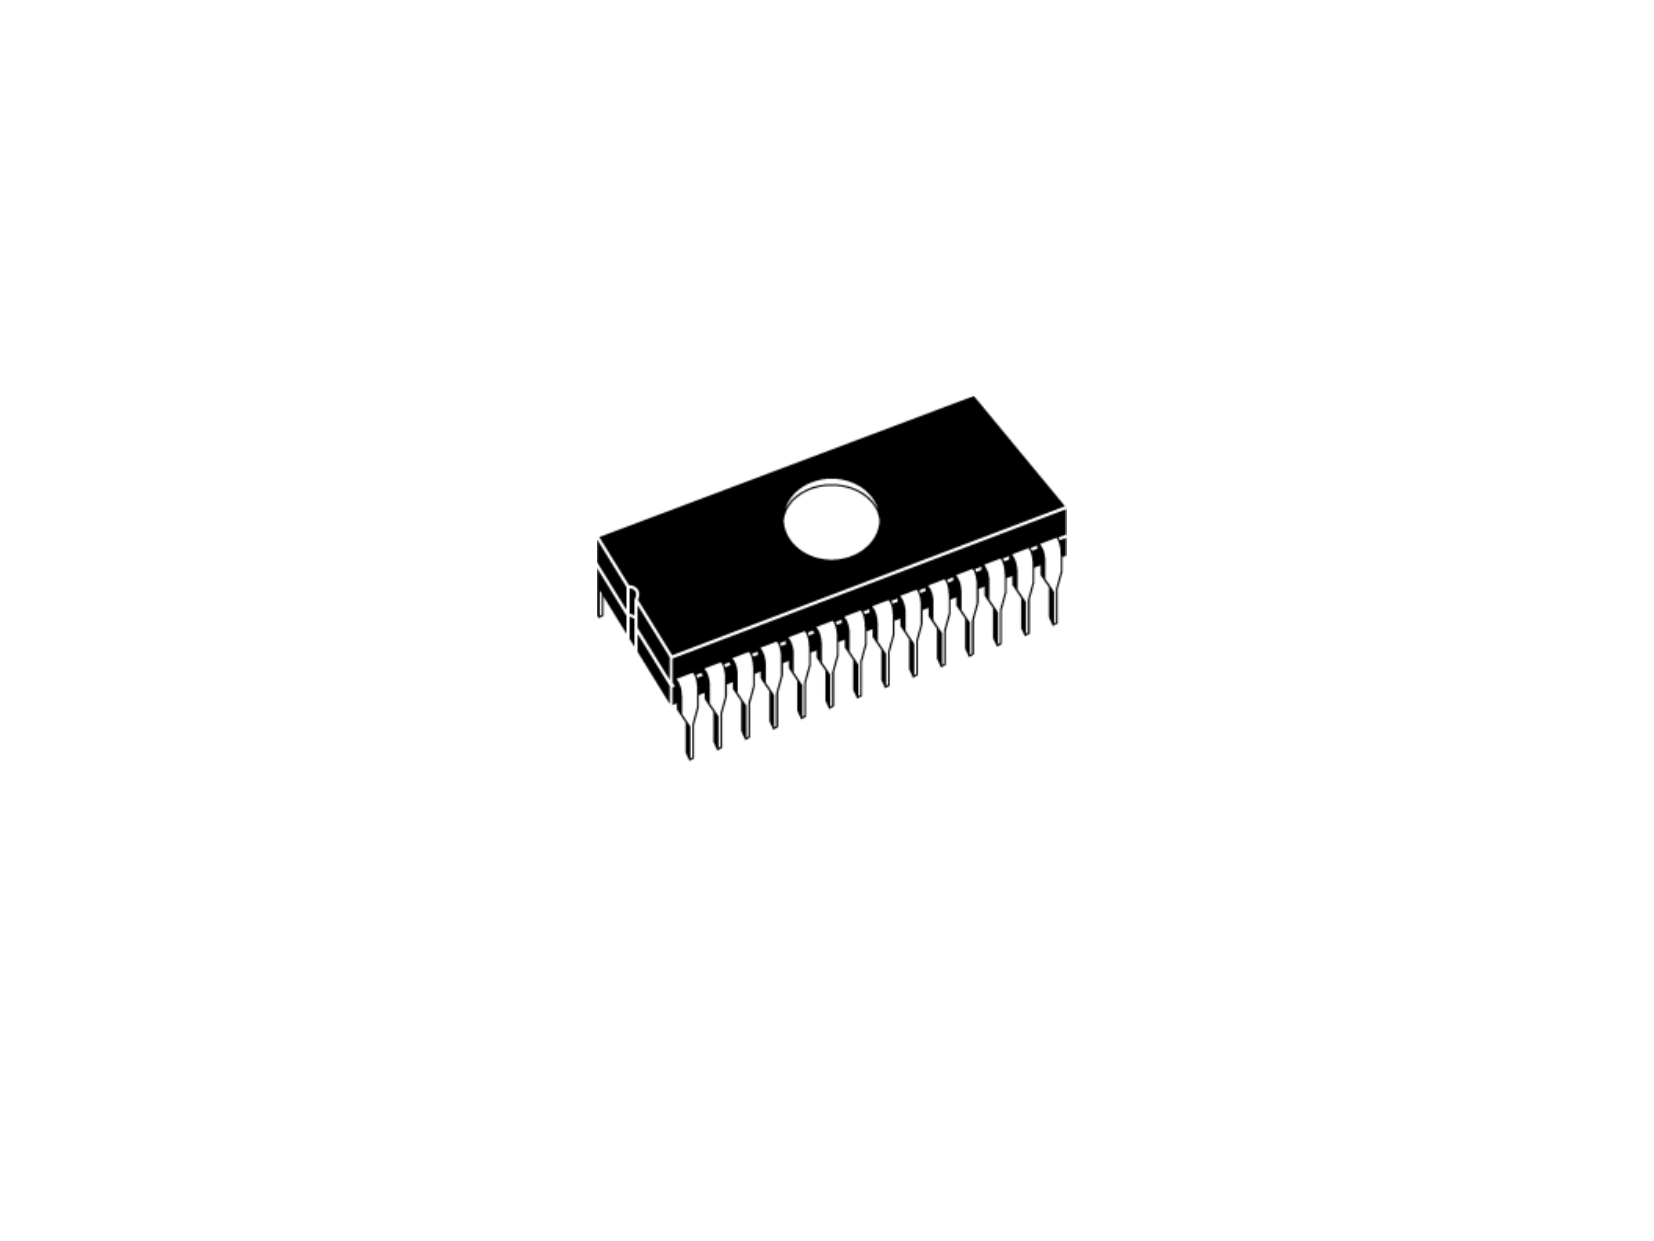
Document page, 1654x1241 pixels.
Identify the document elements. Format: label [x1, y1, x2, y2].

picture [597, 396, 1067, 763]
